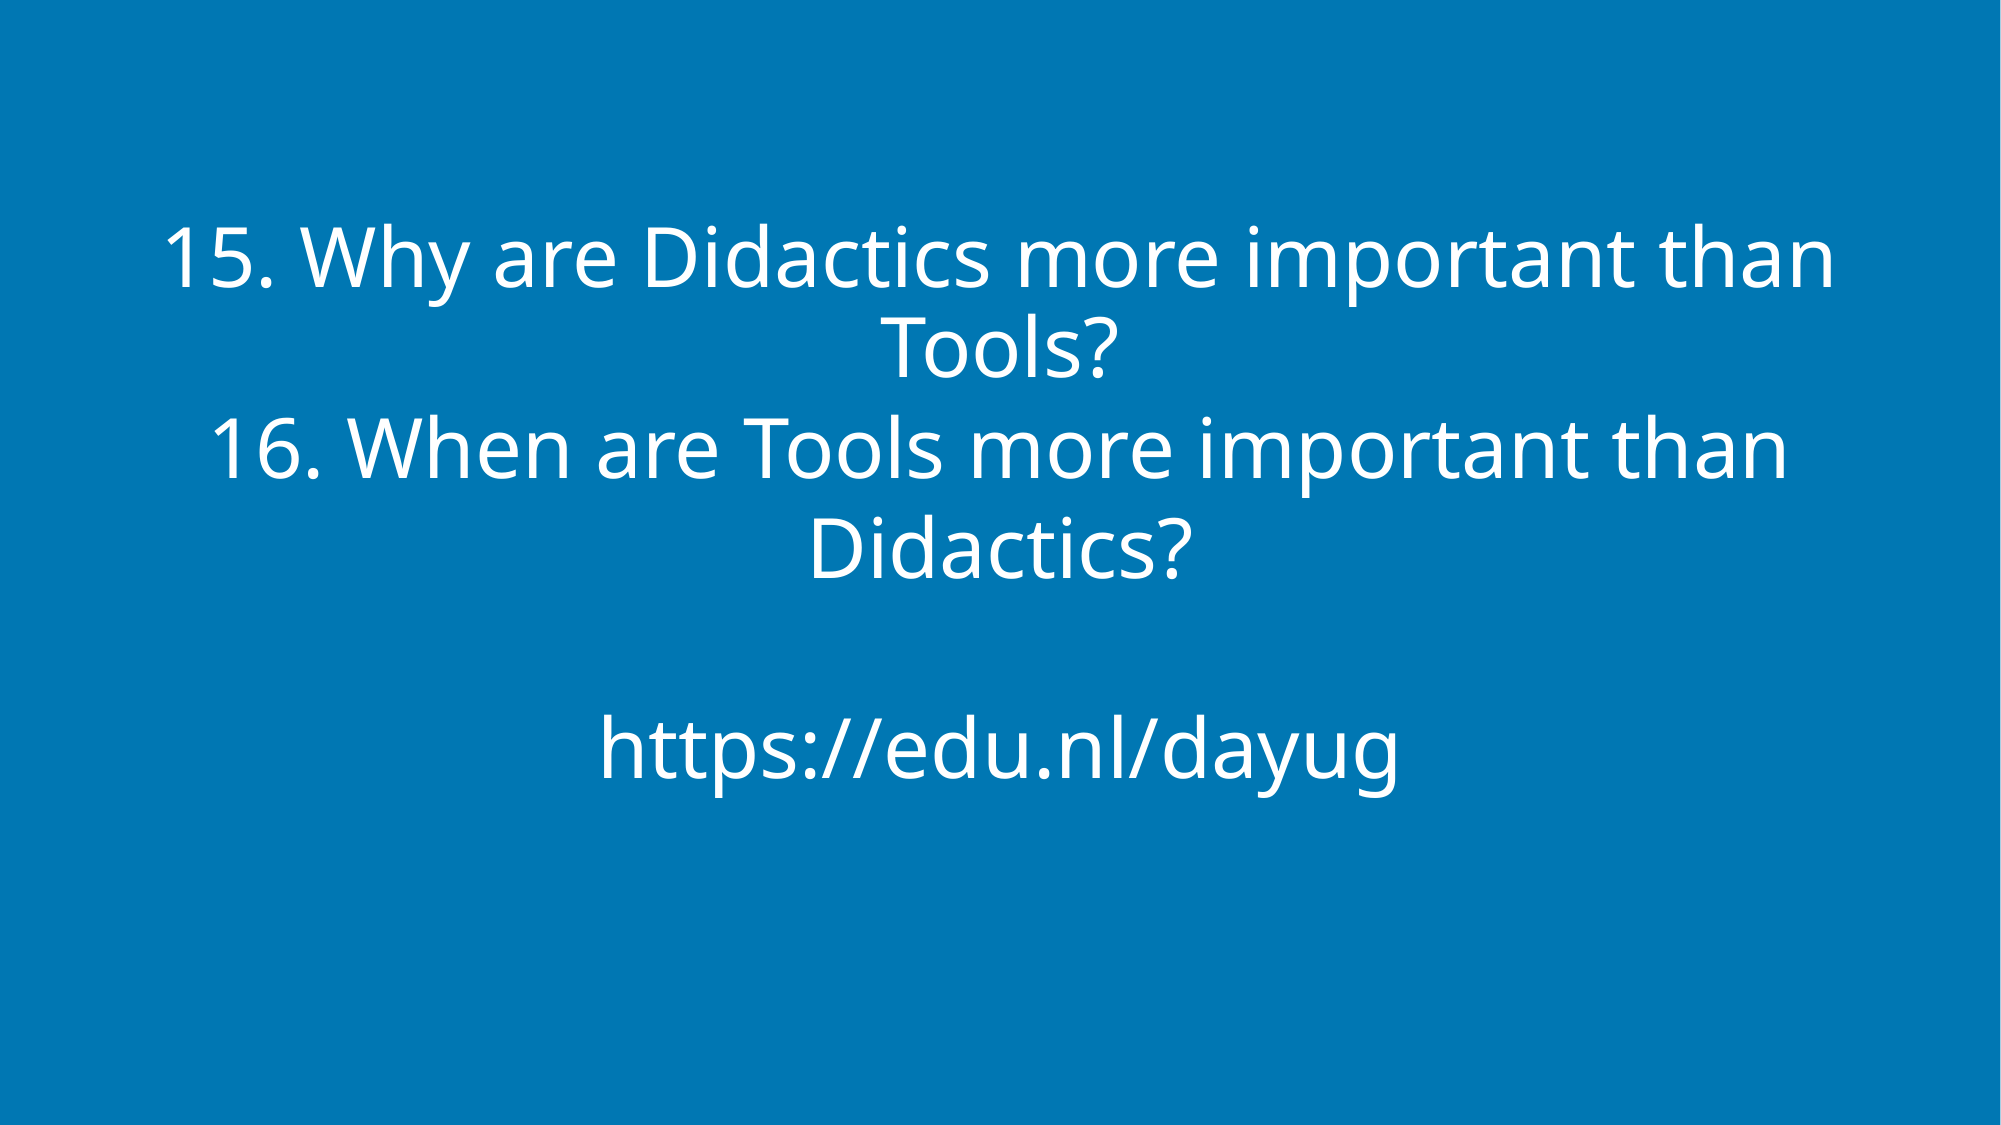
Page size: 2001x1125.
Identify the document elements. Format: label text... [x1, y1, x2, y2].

list 15. Why are Didactics more important than Tools? 16. When are Tools more important than Didactics? https://edu.nl/dayug [72, 72, 1928, 1053]
